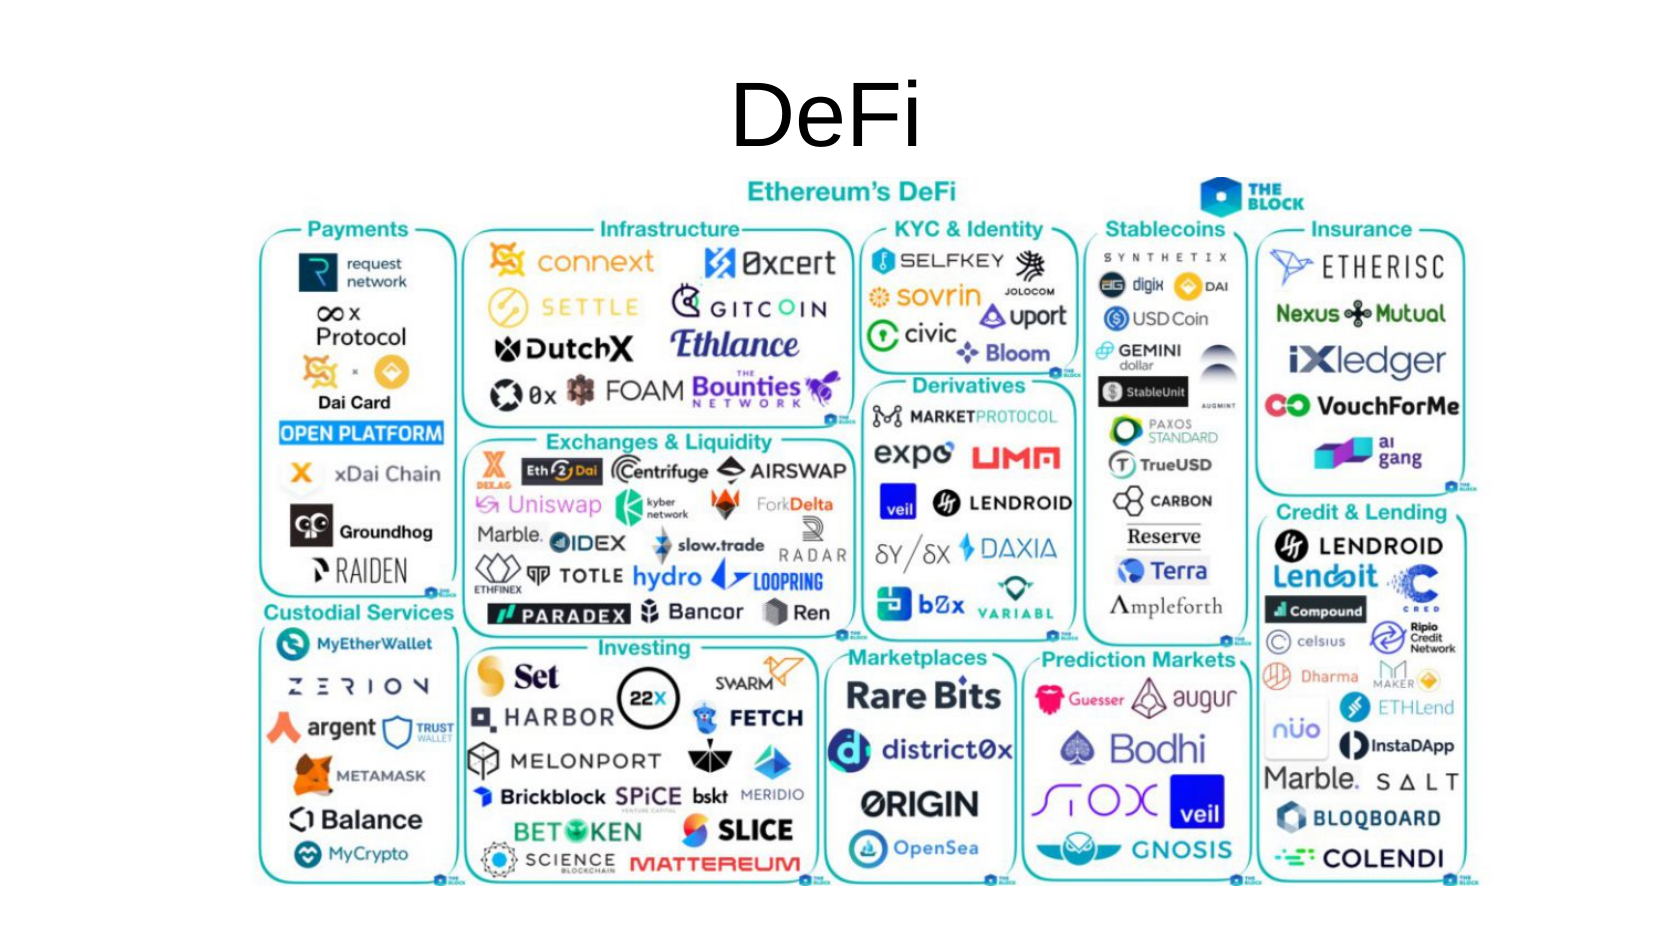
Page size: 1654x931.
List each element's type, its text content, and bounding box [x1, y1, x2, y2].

title DeFi [82, 37, 1571, 193]
picture [236, 177, 1497, 886]
